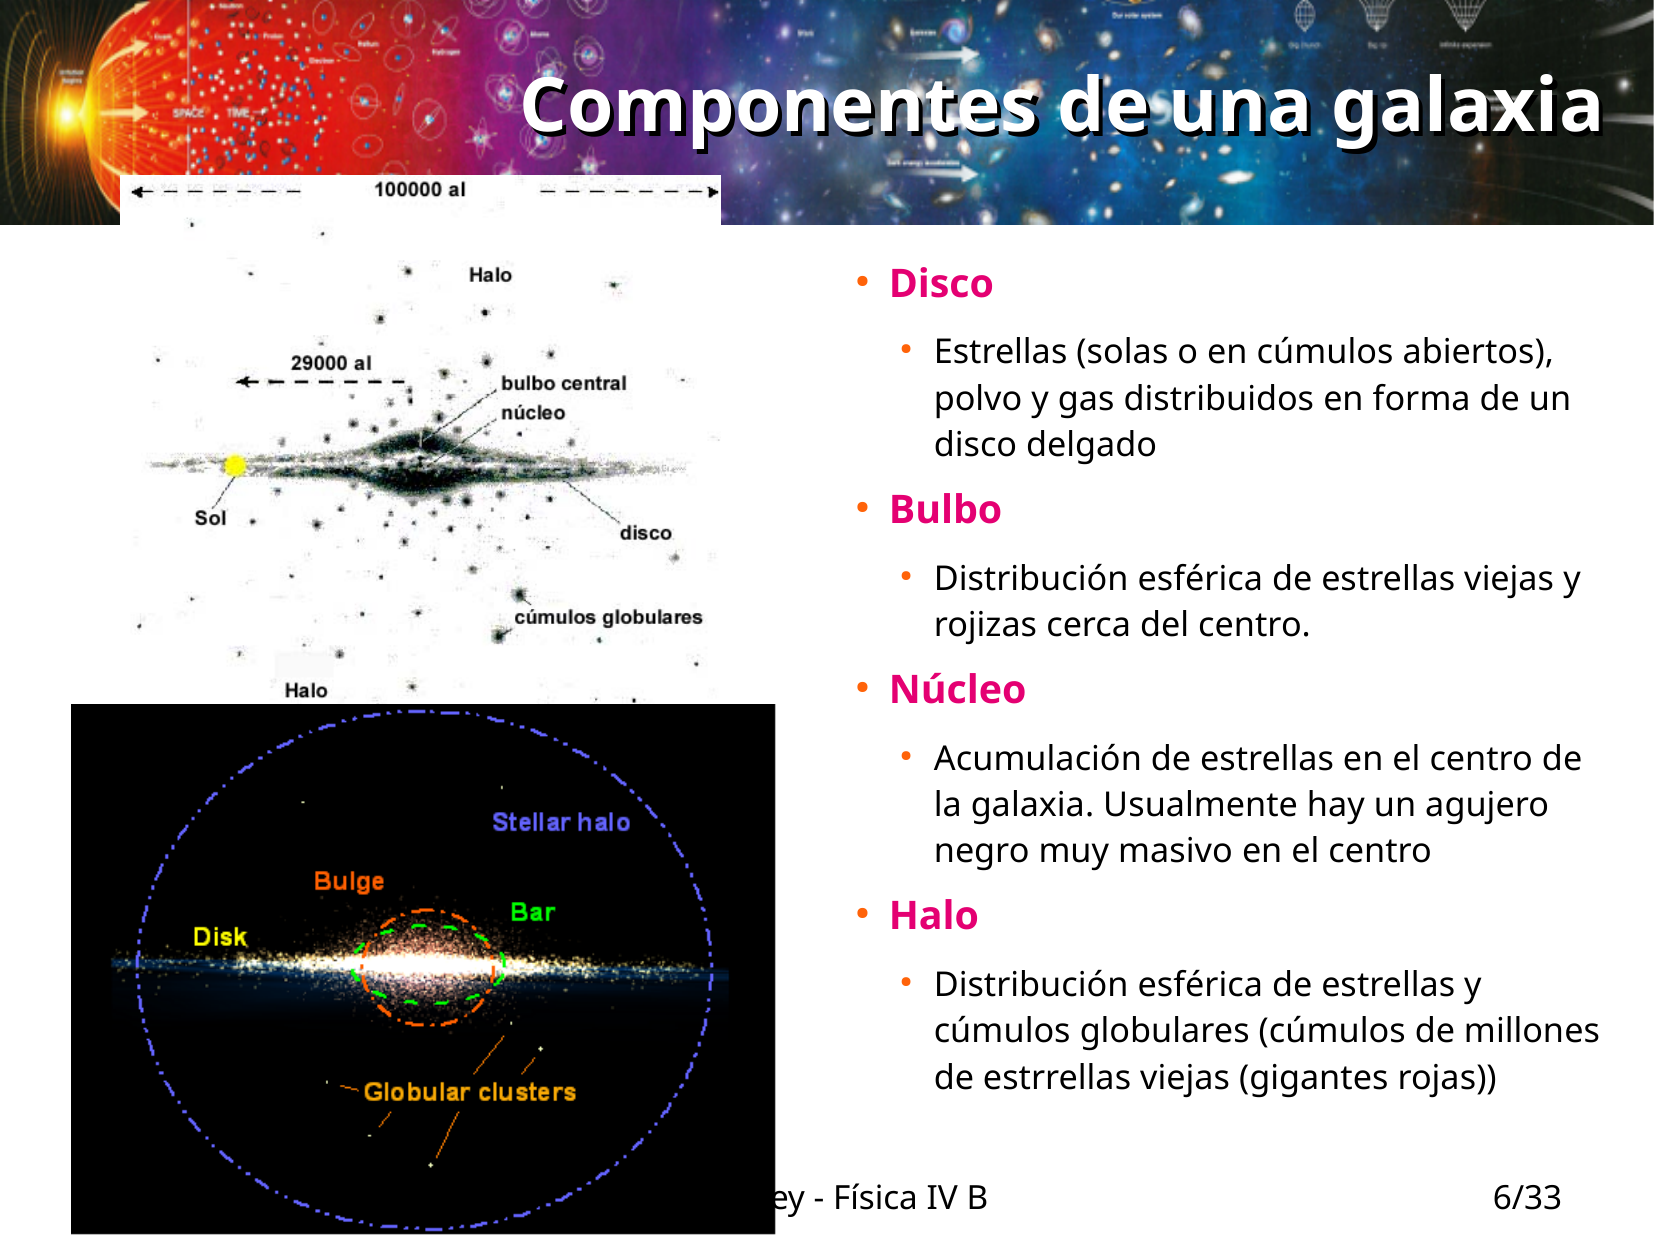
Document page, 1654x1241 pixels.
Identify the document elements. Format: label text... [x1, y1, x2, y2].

picture [0, 0, 1654, 1236]
title Componentes de una galaxia [45, 15, 1606, 191]
list Disco Estrellas (solas o en cúmulos abiertos), polvo y gas distribuidos en forma de un disco delgado Bulbo Distribución esférica de estrellas viejas y rojizas cerca del centro. Núcleo Acumulación de estrellas en el centro de la galaxia. Usualmente hay un agujero negro muy masivo en el centro Halo Distribución esférica de estrellas y cúmulos globulares (cúmulos de millones de estrrellas viejas (gigantes rojas)) [844, 255, 1606, 1156]
